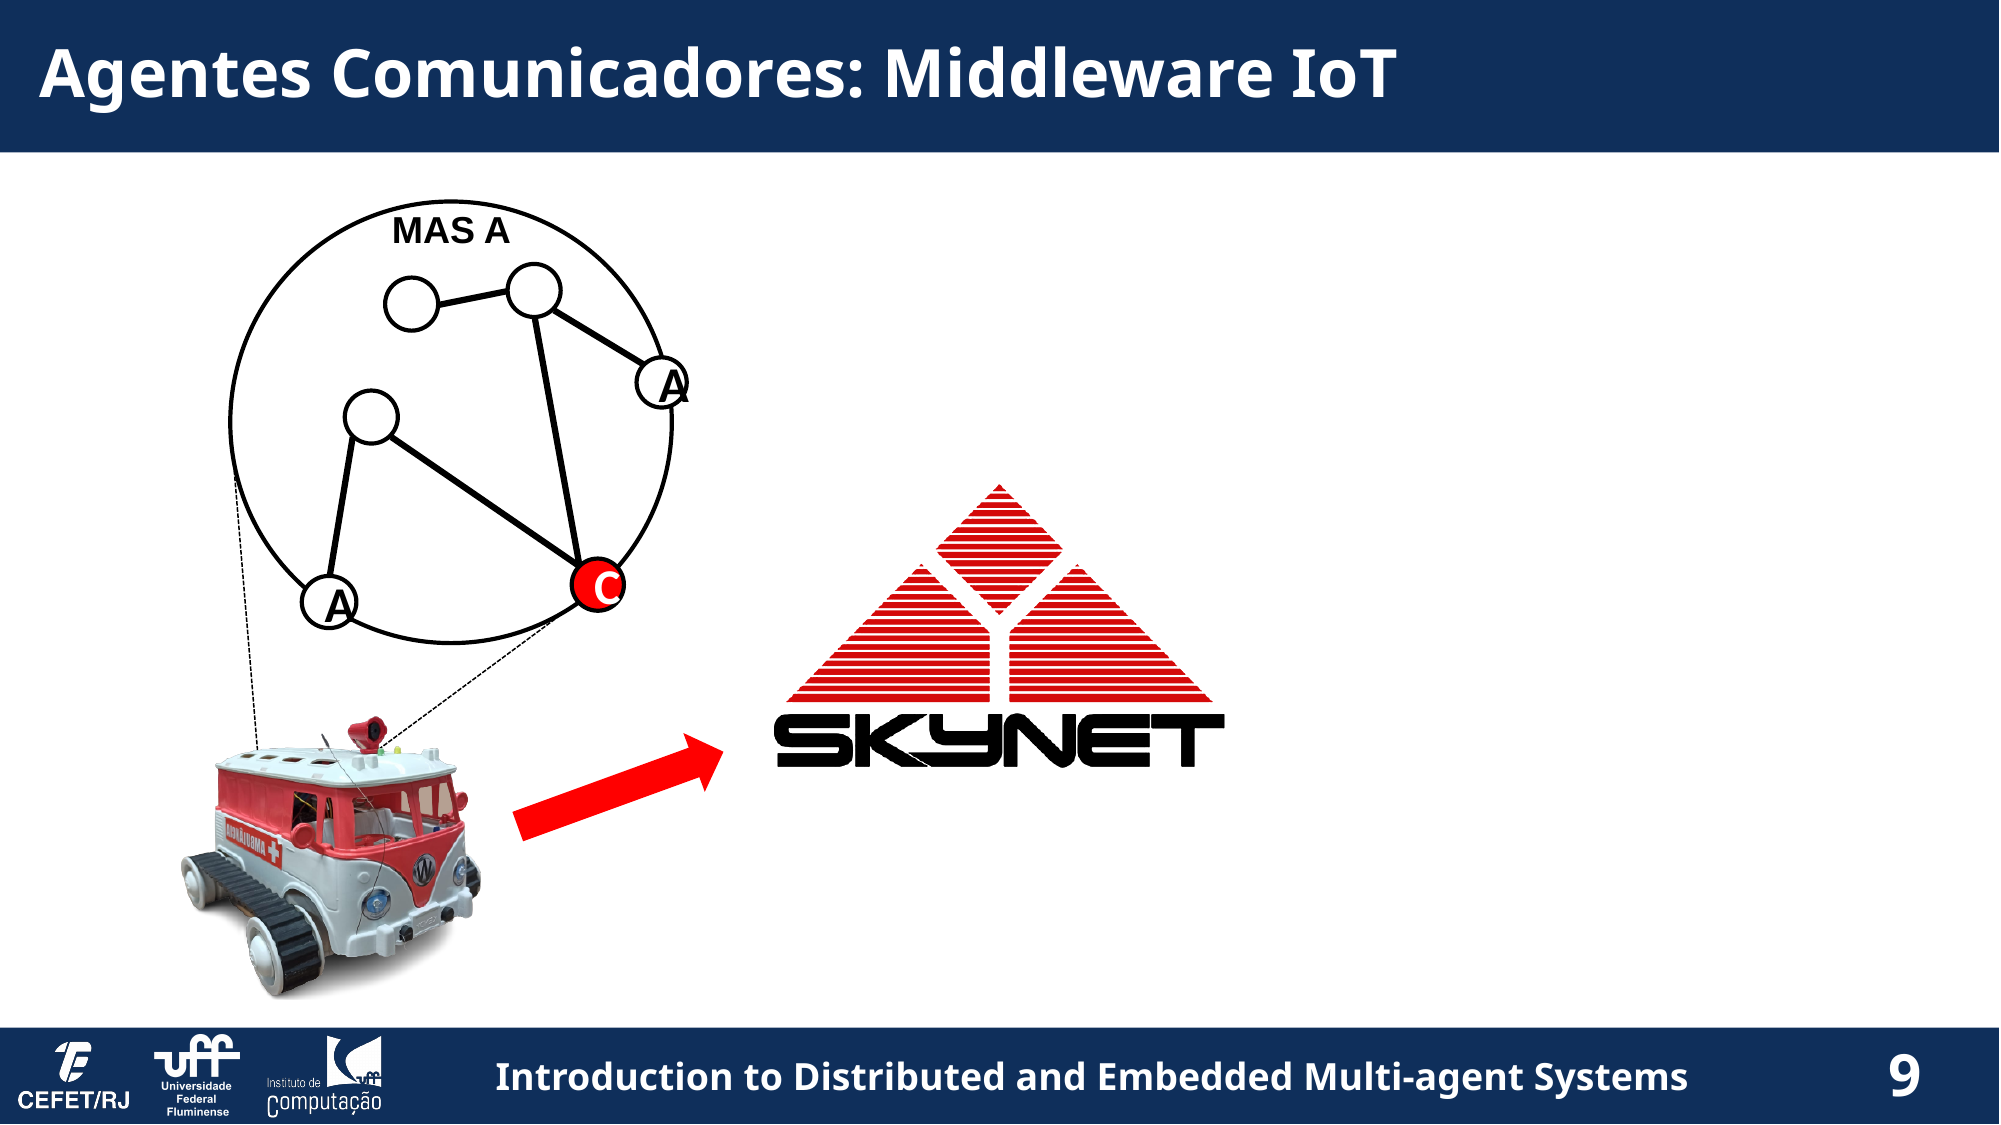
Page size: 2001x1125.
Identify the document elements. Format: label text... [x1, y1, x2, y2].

text_box [230, 214, 672, 644]
text_box MAS A [377, 198, 527, 259]
picture [176, 714, 486, 1000]
picture [761, 464, 1236, 775]
picture [18, 1021, 129, 1125]
text_box A [301, 576, 357, 629]
picture [265, 1033, 383, 1118]
text_box A [335, 597, 344, 610]
text_box A [636, 357, 687, 408]
text_box [512, 732, 724, 842]
text_box Agentes Comunicadores: Middleware IoT [25, 23, 1999, 119]
picture [153, 1033, 241, 1121]
text_box A [669, 377, 678, 390]
text_box C [571, 558, 624, 611]
